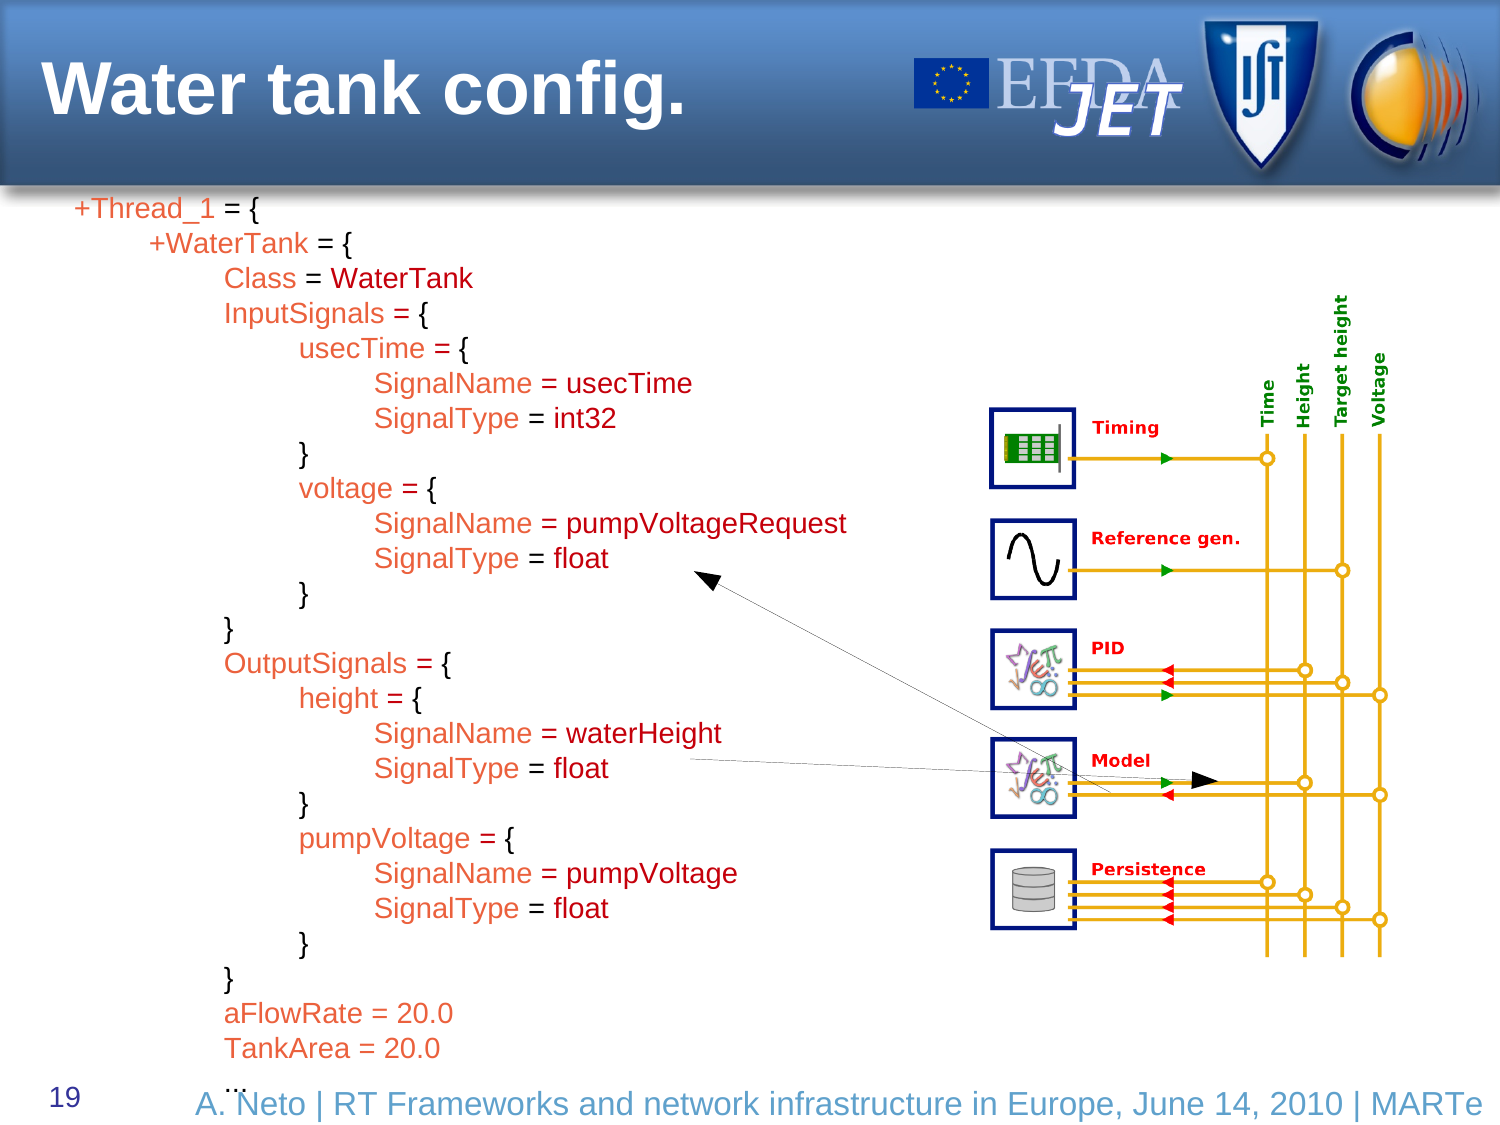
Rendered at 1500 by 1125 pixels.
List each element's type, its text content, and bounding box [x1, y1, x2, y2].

text_box +Thread_1 = { +WaterTank = { Class = WaterTank InputSignals = { usecTime = { SignalName = usecTime SignalType = int32 } voltage = { SignalName = pumpVoltageRequest SignalType = float } } OutputSignals = { height = { SignalName = waterHeight SignalType = float } pumpVoltage = { SignalName = pumpVoltage SignalType = float } } aFlowRate = 20.0 TankArea = 20.0 ... [59, 182, 1418, 1125]
title Water tank config. [41, 0, 1128, 180]
picture [989, 729, 1075, 775]
picture [0, 0, 1500, 207]
picture [989, 295, 1388, 959]
